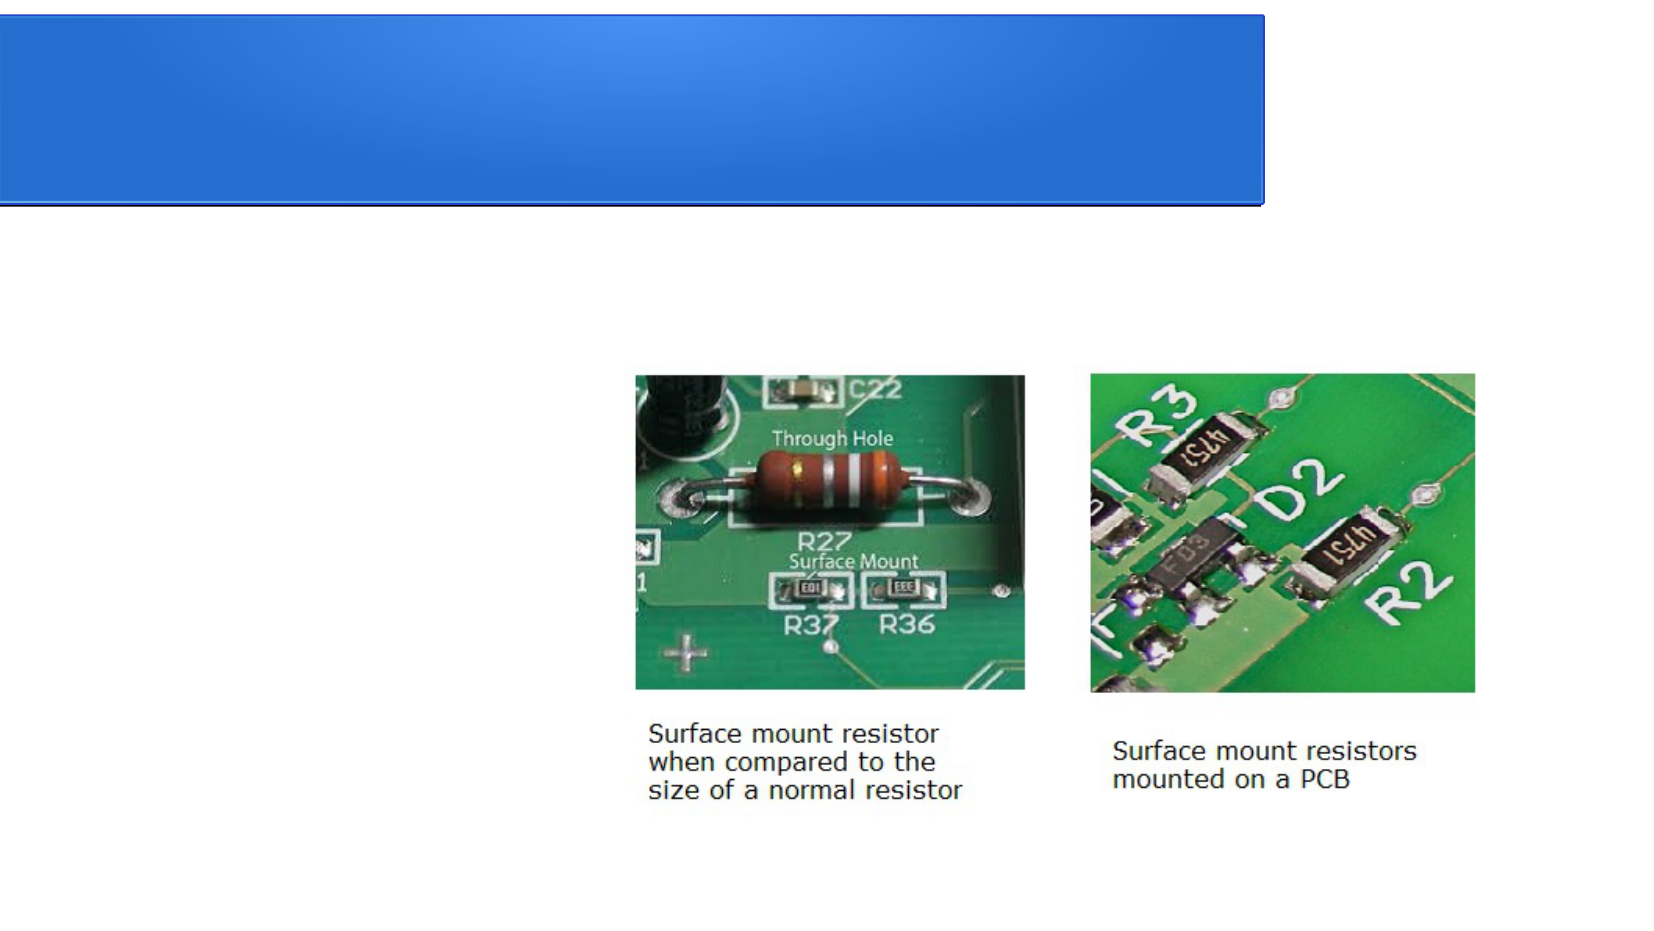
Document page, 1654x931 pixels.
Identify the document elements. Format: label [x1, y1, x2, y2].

picture [600, 341, 1538, 841]
